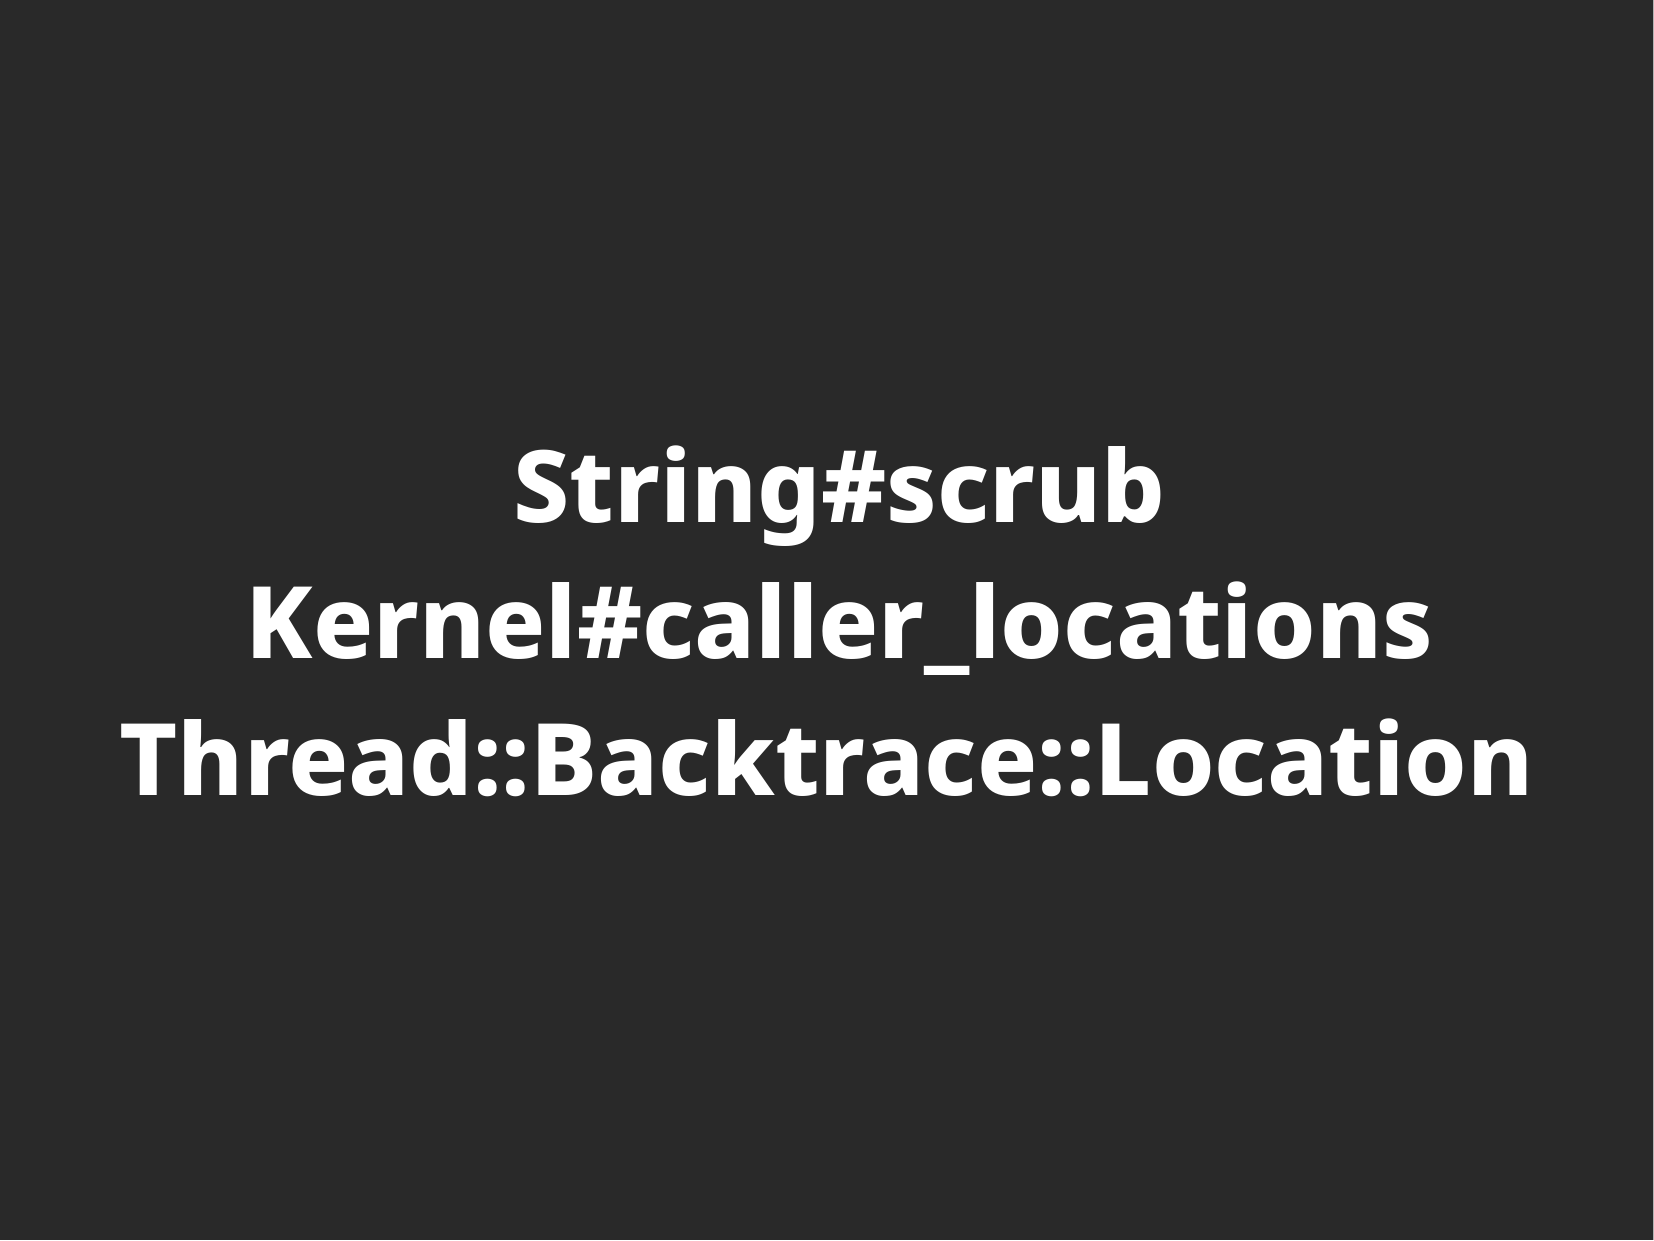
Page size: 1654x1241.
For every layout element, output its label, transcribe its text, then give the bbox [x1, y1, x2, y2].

subtitle String#scrub Kernel#caller_locations Thread::Backtrace::Location [82, 407, 1571, 833]
